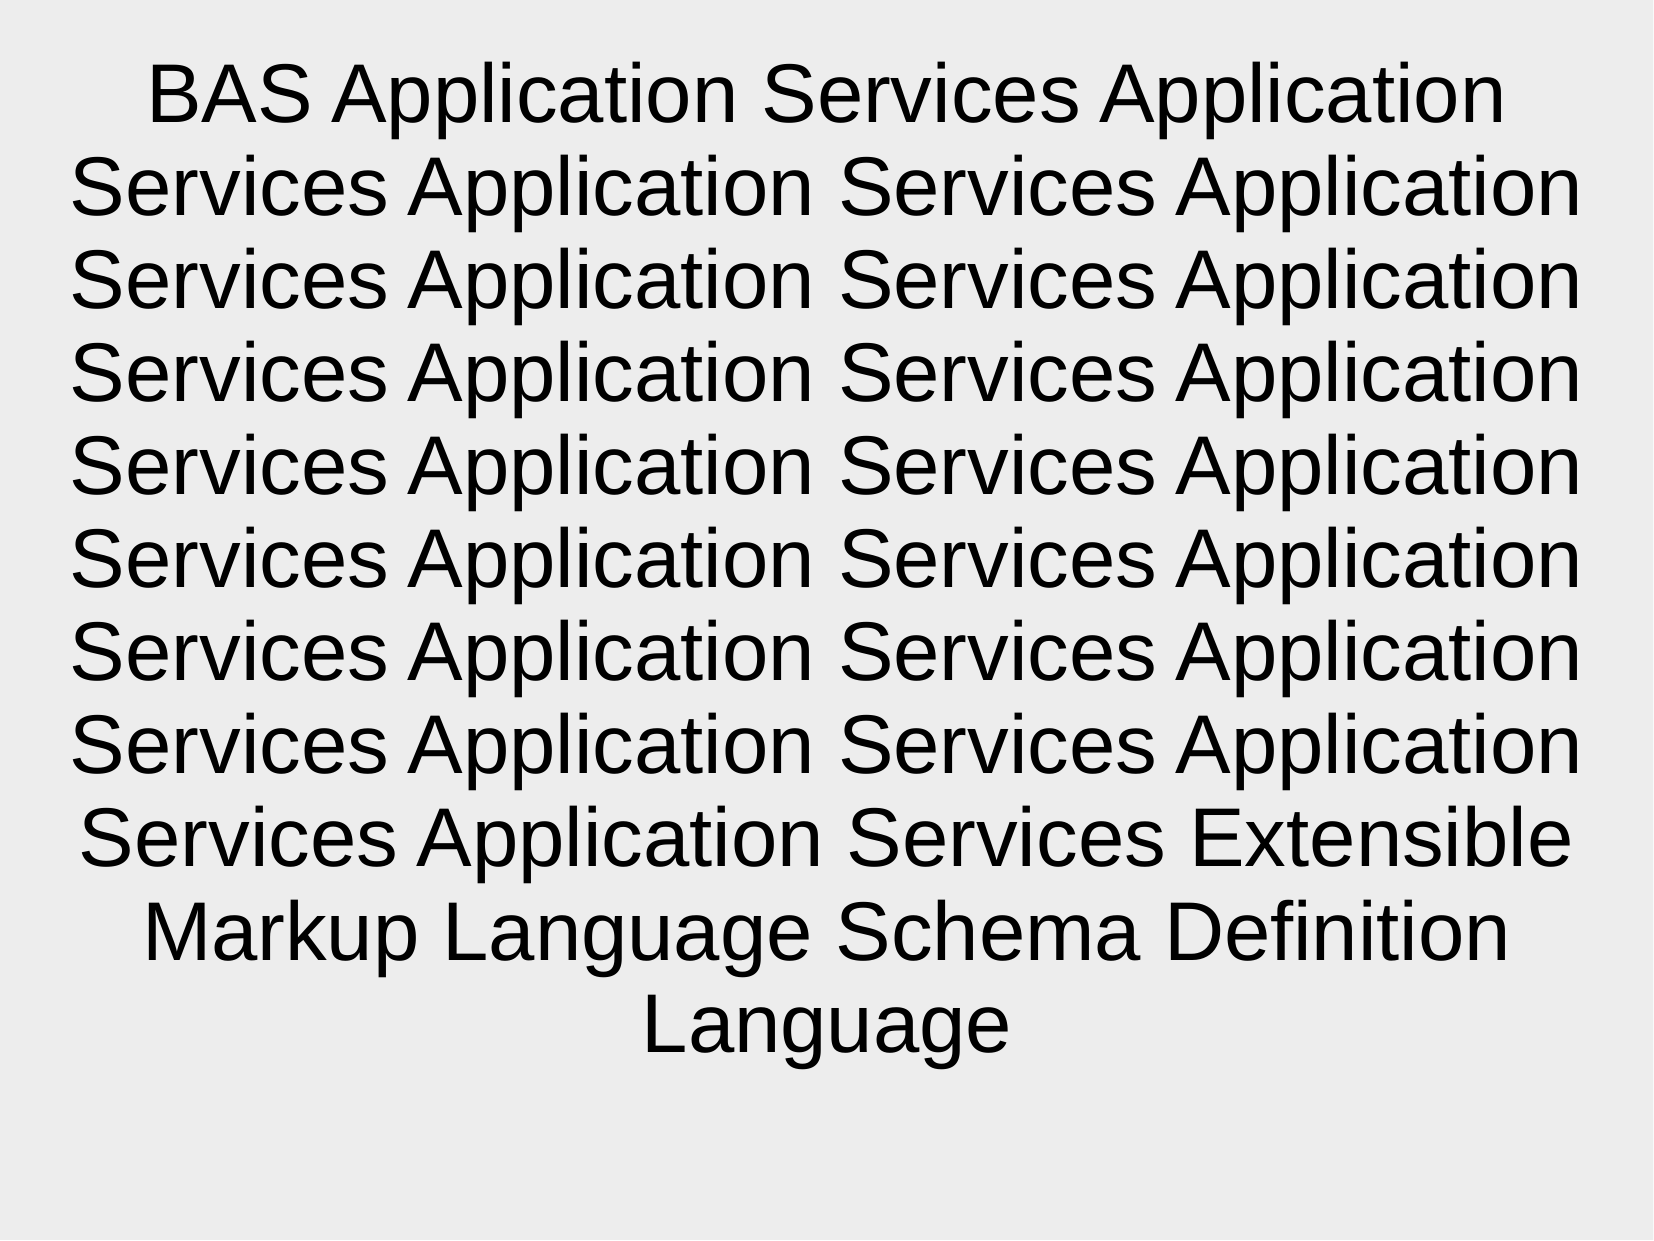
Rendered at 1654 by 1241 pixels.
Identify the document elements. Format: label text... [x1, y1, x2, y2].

text_box BAS Application Services Application Services Application Services Application Services Application Services Application Services Application Services Application Services Application Services Application Services Application Services Application Services Application Services Application Services Application Services Application Services Application Services Extensible Markup Language Schema Definition Language [0, 40, 1654, 1076]
